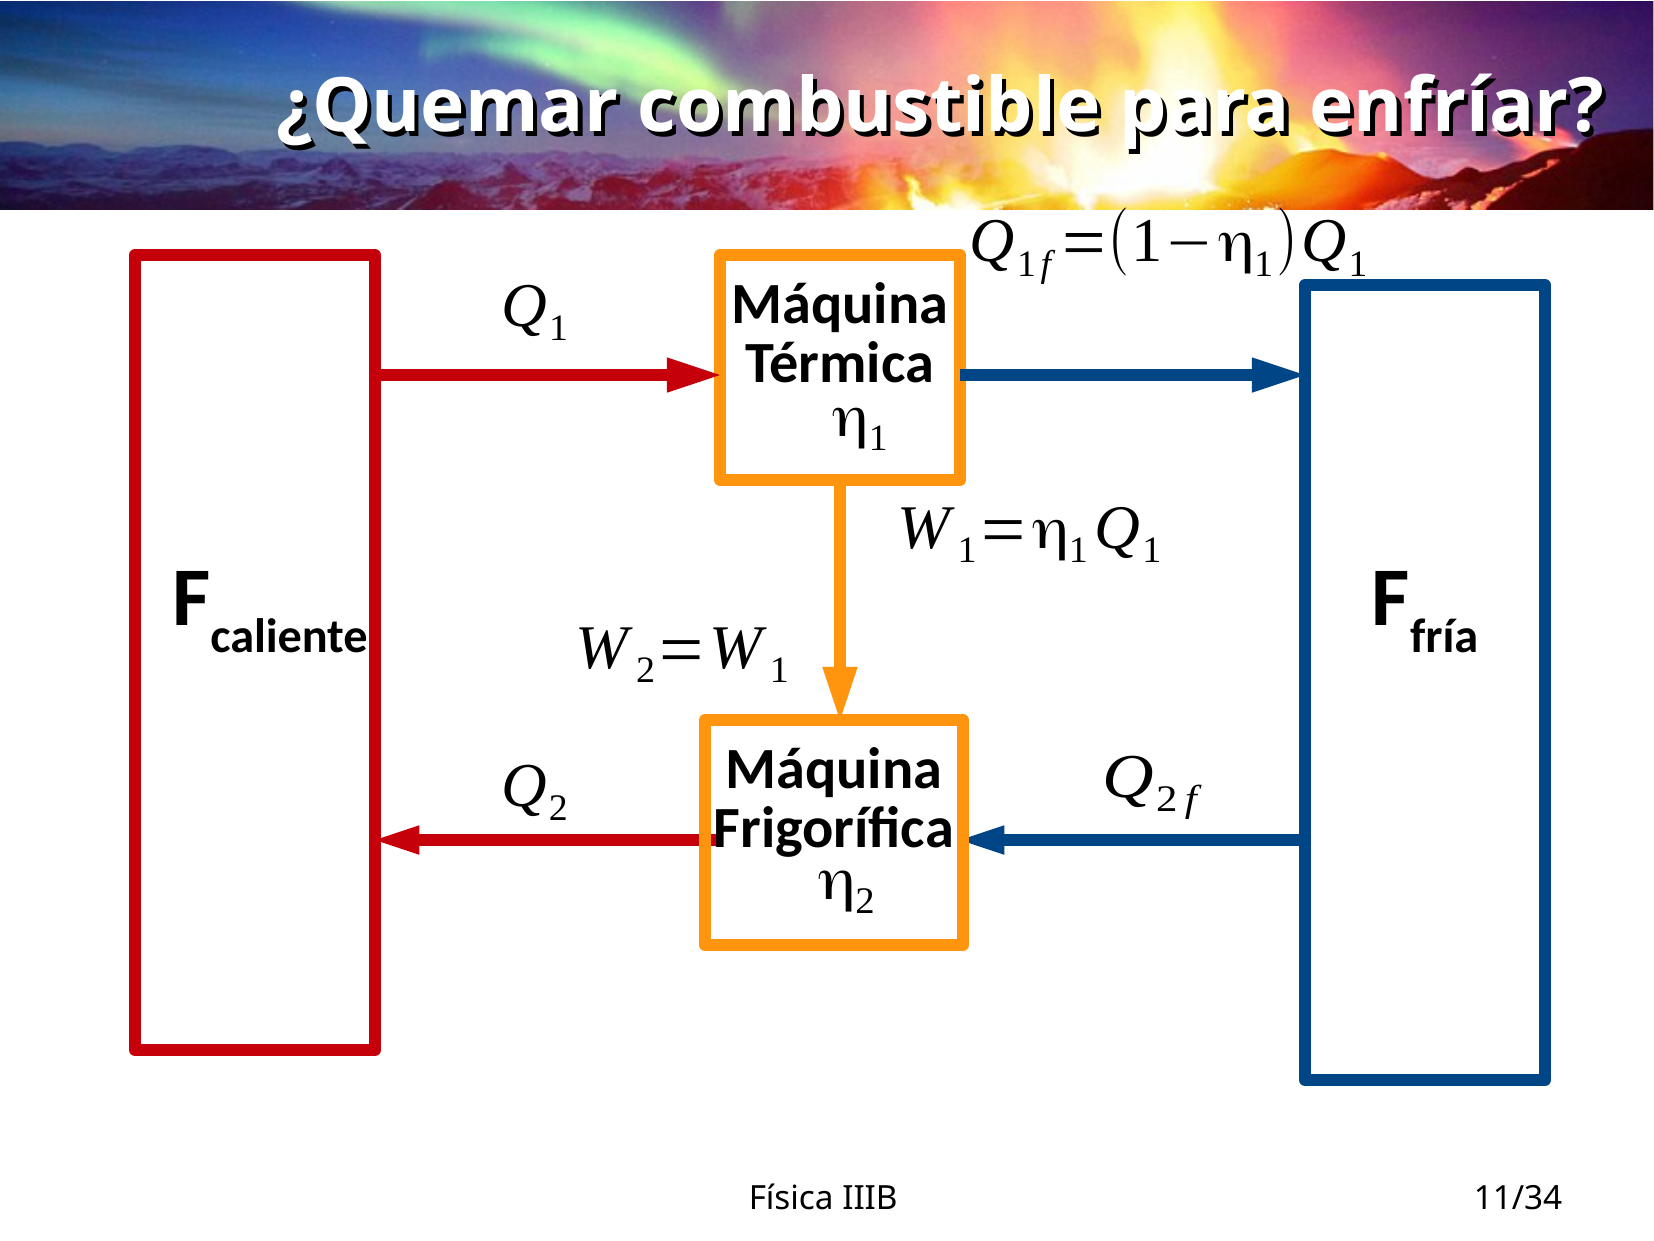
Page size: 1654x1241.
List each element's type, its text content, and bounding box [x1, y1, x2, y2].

chart [810, 868, 882, 923]
text_box Máquina Térmica [720, 255, 961, 481]
chart [495, 270, 575, 349]
chart [963, 205, 1374, 285]
title ¿Quemar combustible para enfríar? [45, 15, 1606, 191]
chart [825, 405, 894, 459]
picture [0, 1, 1654, 210]
text_box Ffría [1305, 555, 1546, 691]
text_box Máquina Frigorífica [705, 720, 964, 946]
text_box Fcaliente [150, 555, 391, 691]
chart [1095, 741, 1210, 820]
chart [890, 492, 1168, 571]
chart [495, 750, 575, 829]
chart [569, 612, 796, 691]
